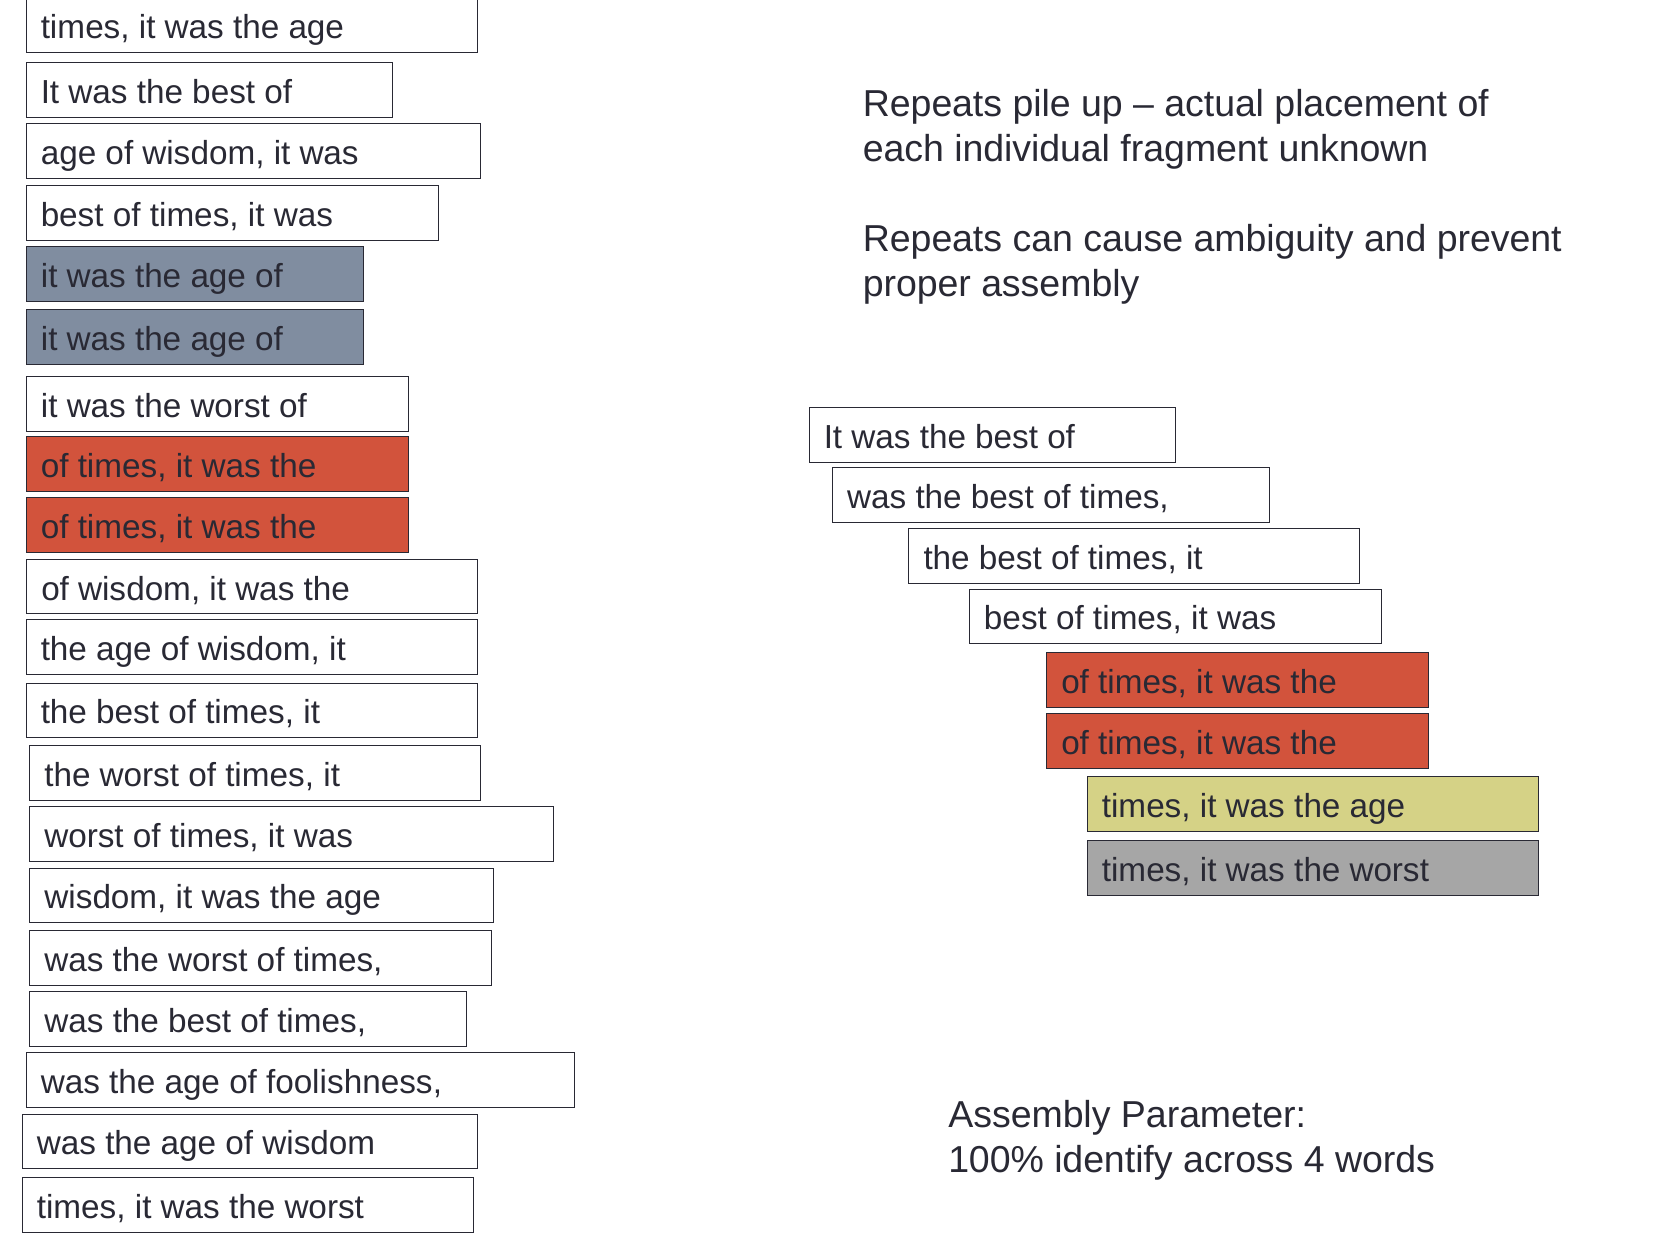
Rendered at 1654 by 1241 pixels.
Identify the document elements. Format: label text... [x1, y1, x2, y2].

text_box the best of times, it [26, 683, 478, 738]
text_box was the worst of times, [29, 930, 492, 986]
text_box the age of wisdom, it [26, 619, 478, 675]
text_box age of wisdom, it was [26, 123, 481, 179]
text_box the worst of times, it [29, 745, 481, 801]
text_box the best of times, it [908, 528, 1360, 584]
text_box of times, it was the [1046, 713, 1429, 769]
text_box Repeats pile up – actual placement of each individual fragment unknown Repeats can cause ambiguity and prevent proper assembly [848, 72, 1590, 312]
text_box was the age of wisdom [22, 1114, 478, 1169]
text_box best of times, it was [26, 185, 439, 241]
text_box worst of times, it was [29, 806, 554, 862]
text_box It was the best of [809, 407, 1176, 463]
text_box times, it was the worst [1087, 840, 1539, 896]
text_box was the best of times, [29, 991, 467, 1047]
text_box times, it was the worst [22, 1177, 474, 1233]
text_box was the best of times, [832, 467, 1270, 523]
text_box times, it was the age [1087, 776, 1539, 832]
text_box wisdom, it was the age [29, 868, 494, 923]
text_box of times, it was the [1046, 652, 1429, 708]
text_box it was the worst of [26, 376, 409, 432]
text_box Assembly Parameter: 100% identify across 4 words [933, 1082, 1590, 1188]
text_box of times, it was the [26, 497, 409, 553]
text_box of wisdom, it was the [26, 559, 478, 614]
text_box It was the best of [26, 62, 393, 118]
text_box it was the age of [26, 246, 364, 302]
text_box best of times, it was [969, 589, 1382, 644]
text_box times, it was the age [26, 0, 478, 53]
text_box was the age of foolishness, [26, 1052, 575, 1108]
text_box of times, it was the [26, 436, 409, 492]
text_box it was the age of [26, 309, 364, 365]
